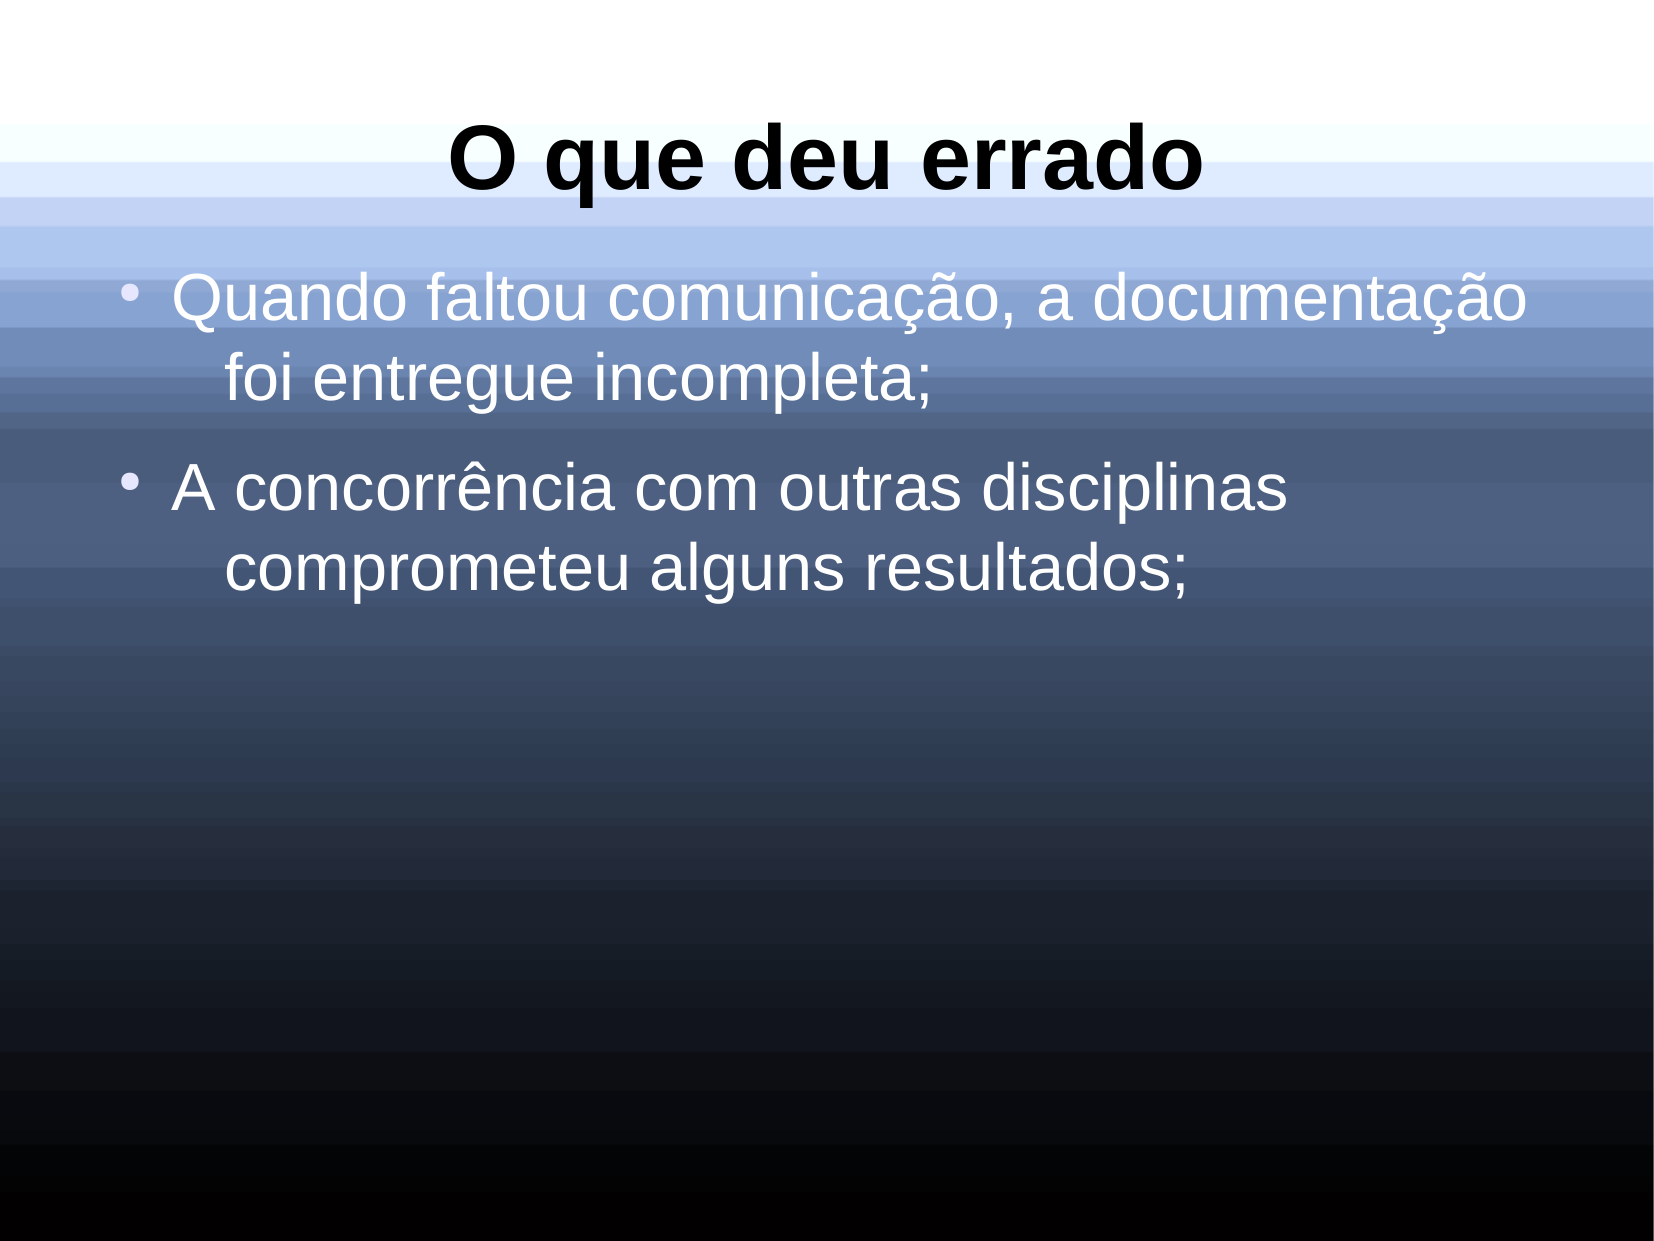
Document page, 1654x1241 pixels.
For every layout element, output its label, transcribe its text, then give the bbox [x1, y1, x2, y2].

list Quando faltou comunicação, a documentação foi entregue incompleta; A concorrência com outras disciplinas comprometeu alguns resultados; [82, 253, 1571, 1199]
title O que deu errado [82, 56, 1571, 250]
